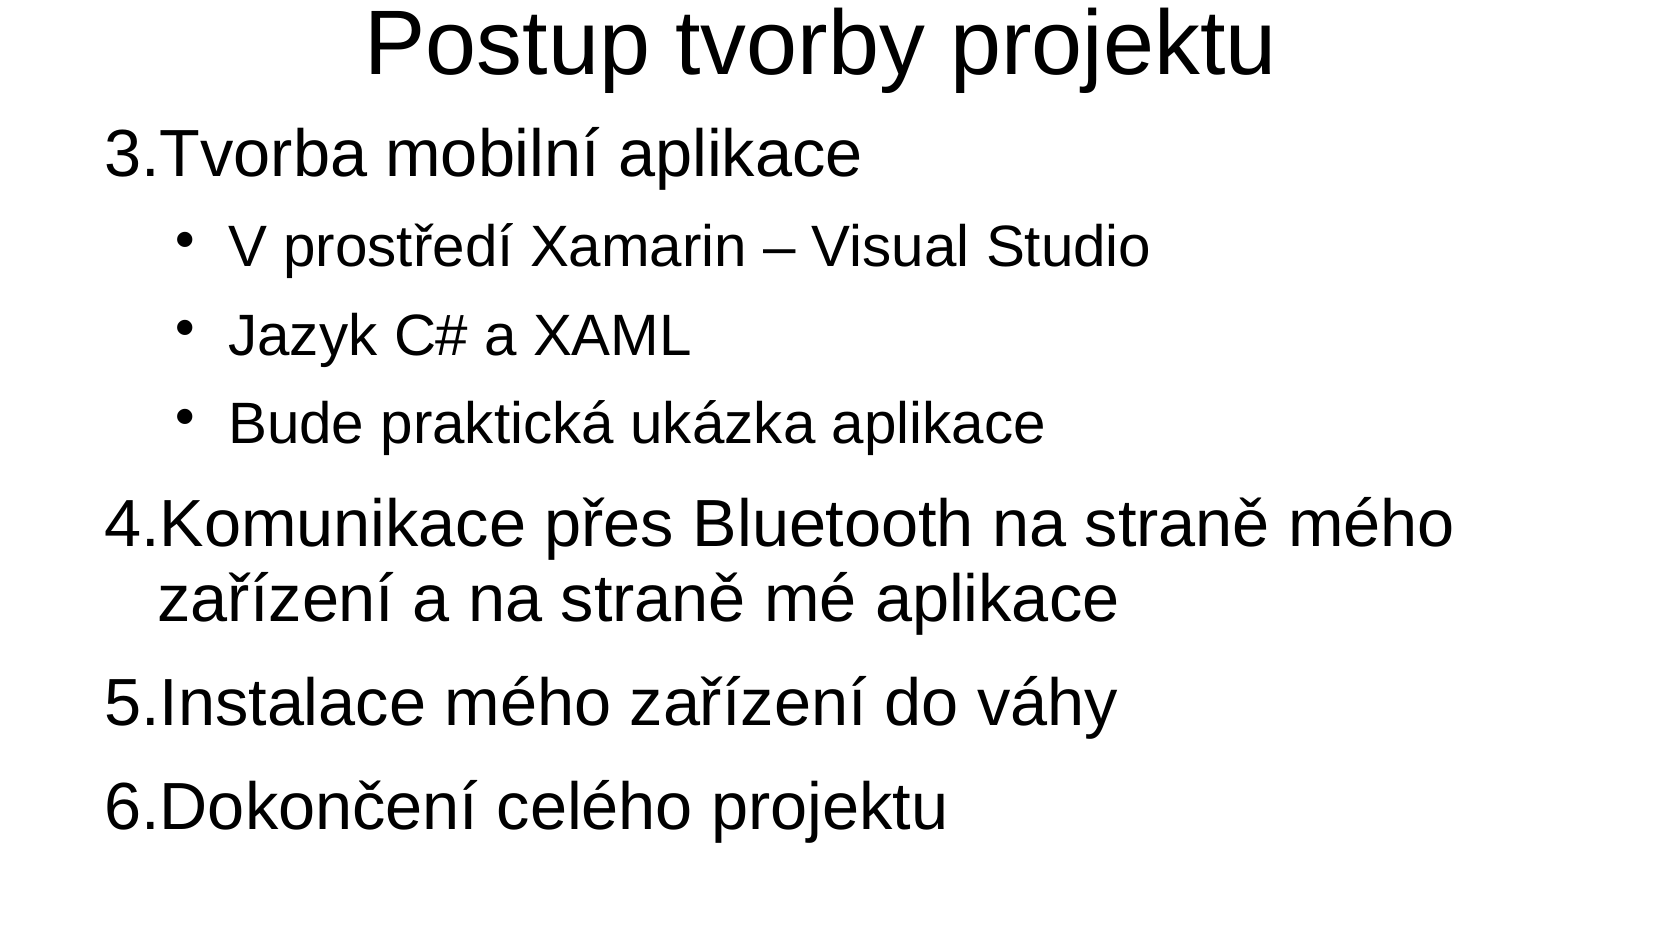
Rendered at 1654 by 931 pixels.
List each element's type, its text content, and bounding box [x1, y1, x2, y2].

title Postup tvorby projektu [77, 0, 1566, 121]
list Tvorba mobilní aplikace V prostředí Xamarin – Visual Studio Jazyk C# a XAML Bude praktická ukázka aplikace Komunikace přes Bluetooth na straně mého zařízení a na straně mé aplikace Instalace mého zařízení do váhy Dokončení celého projektu [86, 115, 1632, 898]
